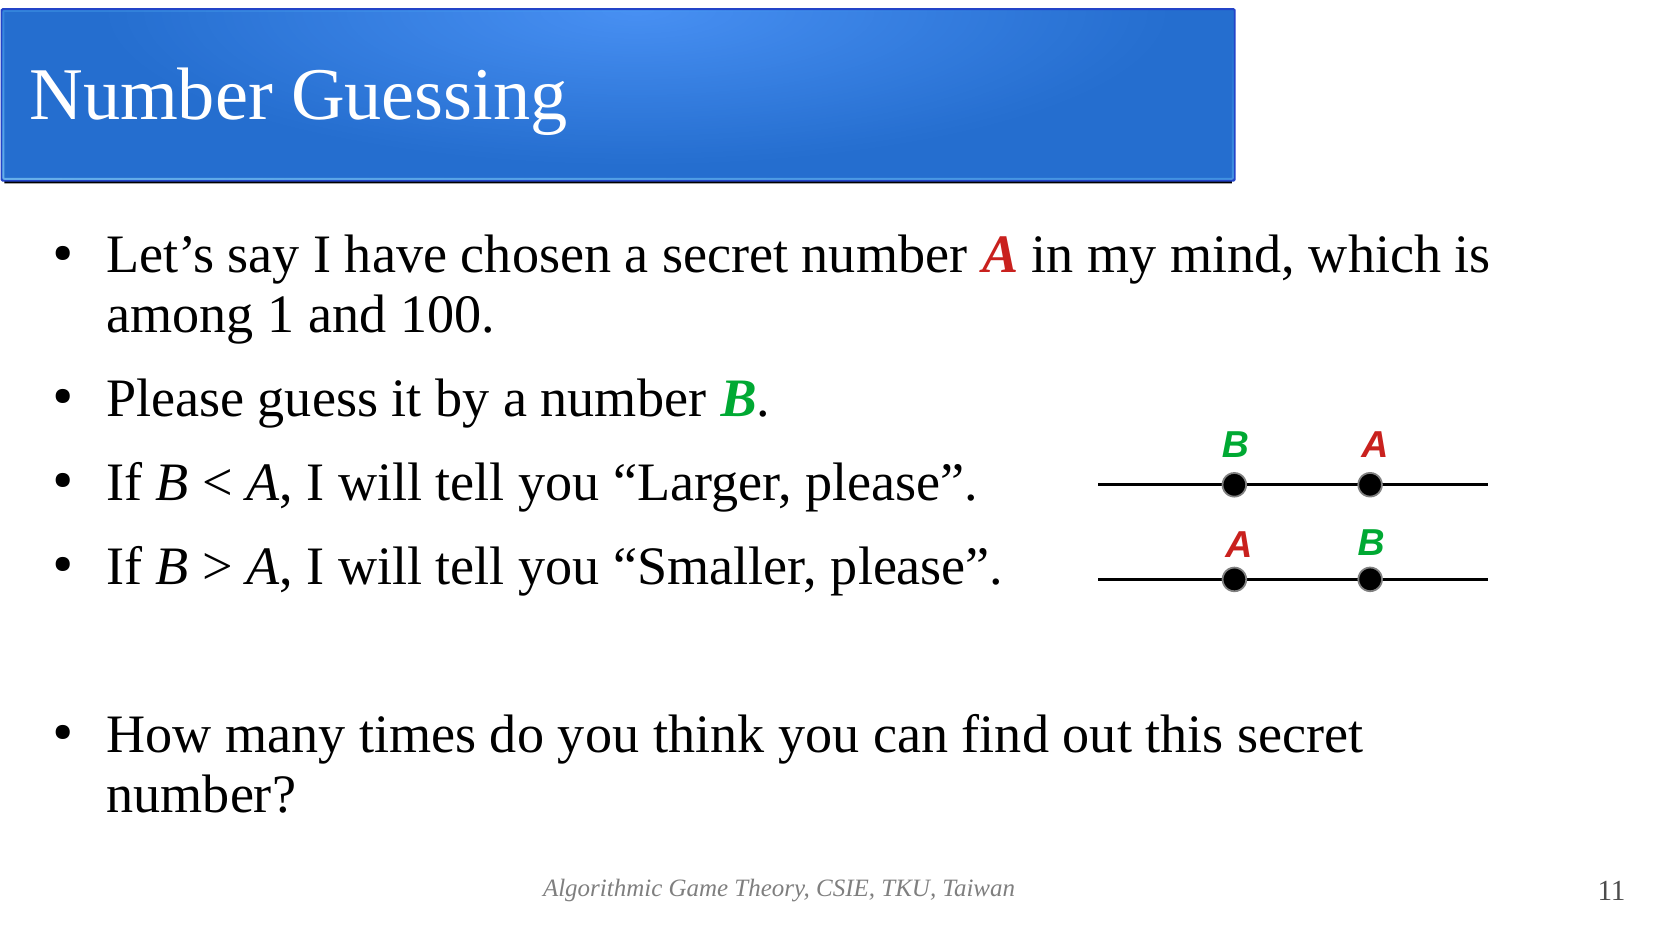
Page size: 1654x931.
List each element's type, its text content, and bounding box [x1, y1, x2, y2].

text_box B [1342, 514, 1400, 572]
text_box B [1207, 416, 1264, 473]
list Let’s say I have chosen a secret number A in my mind, which is among 1 and 100. Please guess it by a number B. If B < A, I will tell you “Larger, please”. If B > A, I will tell you “Smaller, please”. How many times do you think you can find out this secret number? [35, 224, 1524, 837]
text_box A [1210, 516, 1268, 574]
title Number Guessing [29, 17, 1138, 172]
text_box A [1346, 416, 1404, 473]
text_box [1358, 472, 1382, 497]
text_box [1358, 567, 1383, 592]
text_box [1222, 473, 1247, 497]
text_box [1222, 567, 1247, 592]
